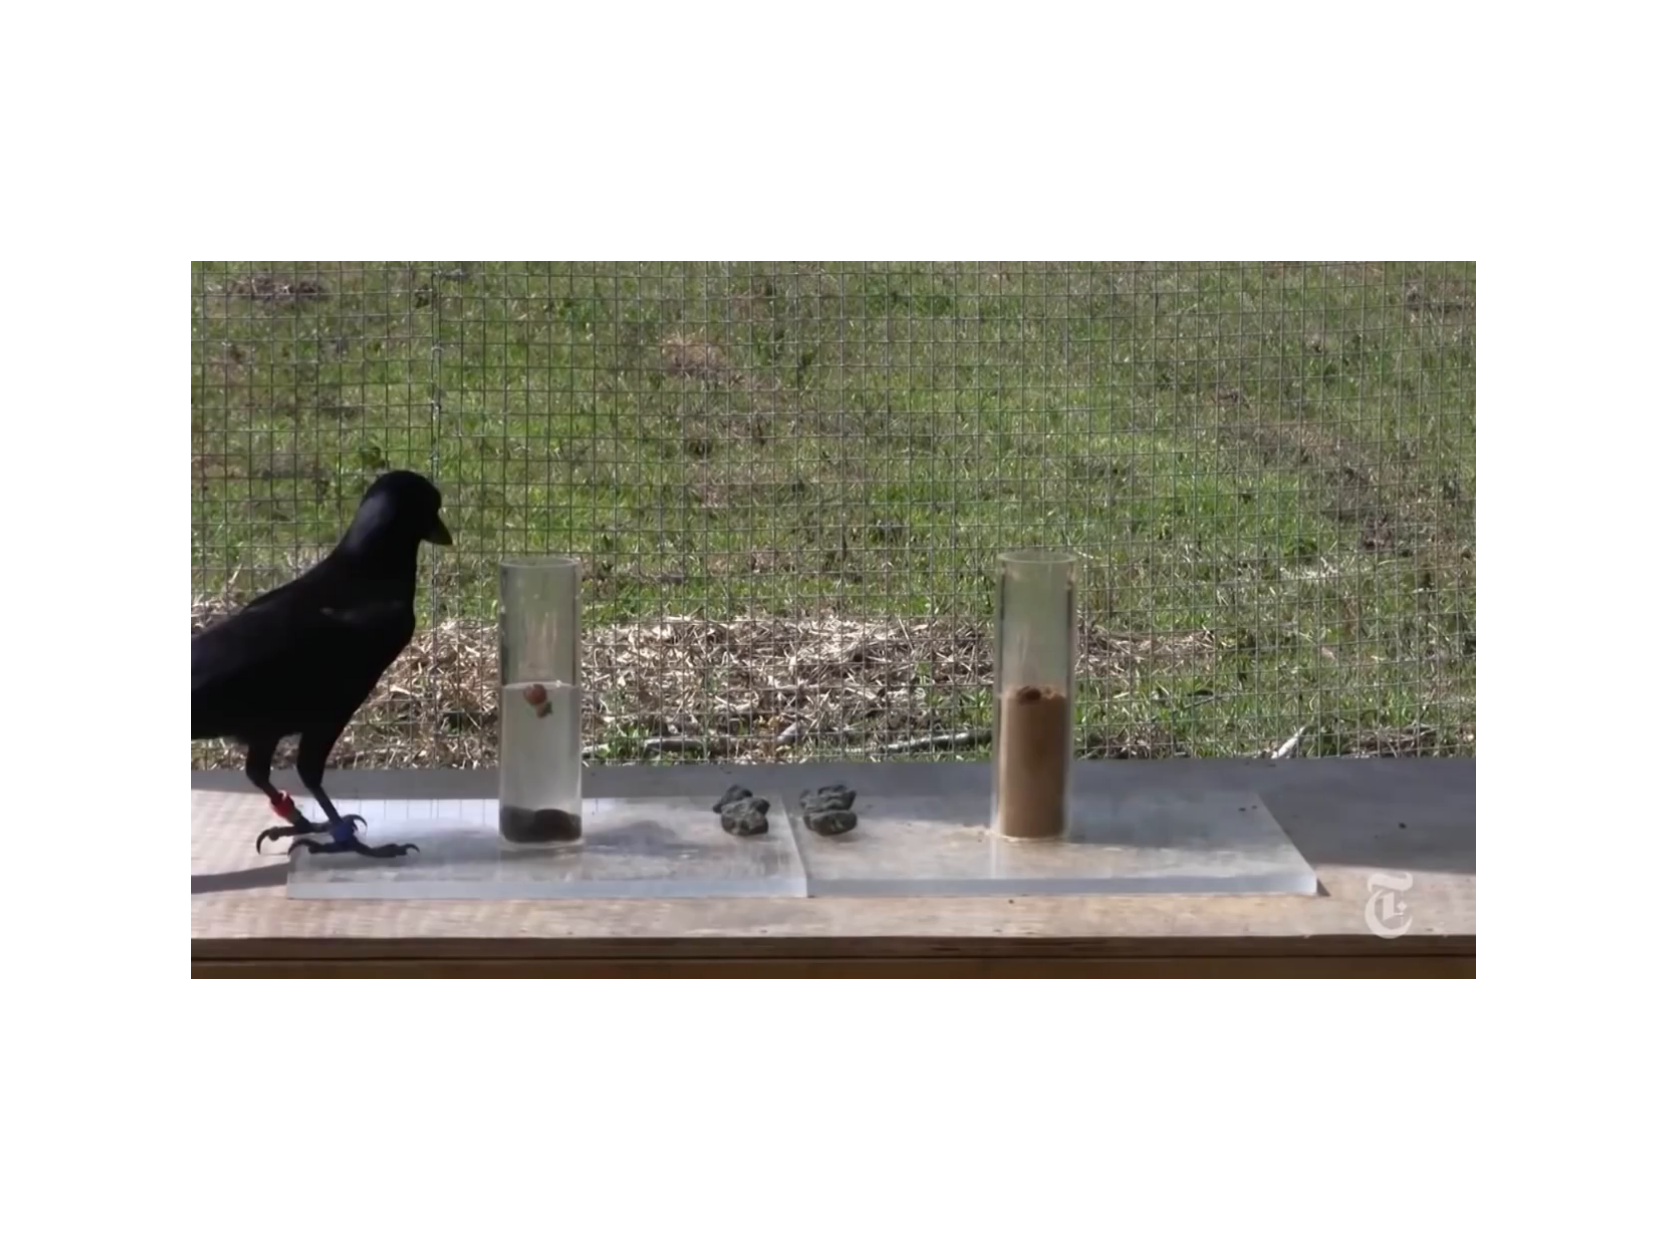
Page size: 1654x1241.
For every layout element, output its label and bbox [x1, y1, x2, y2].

text_box [190, 260, 1477, 980]
